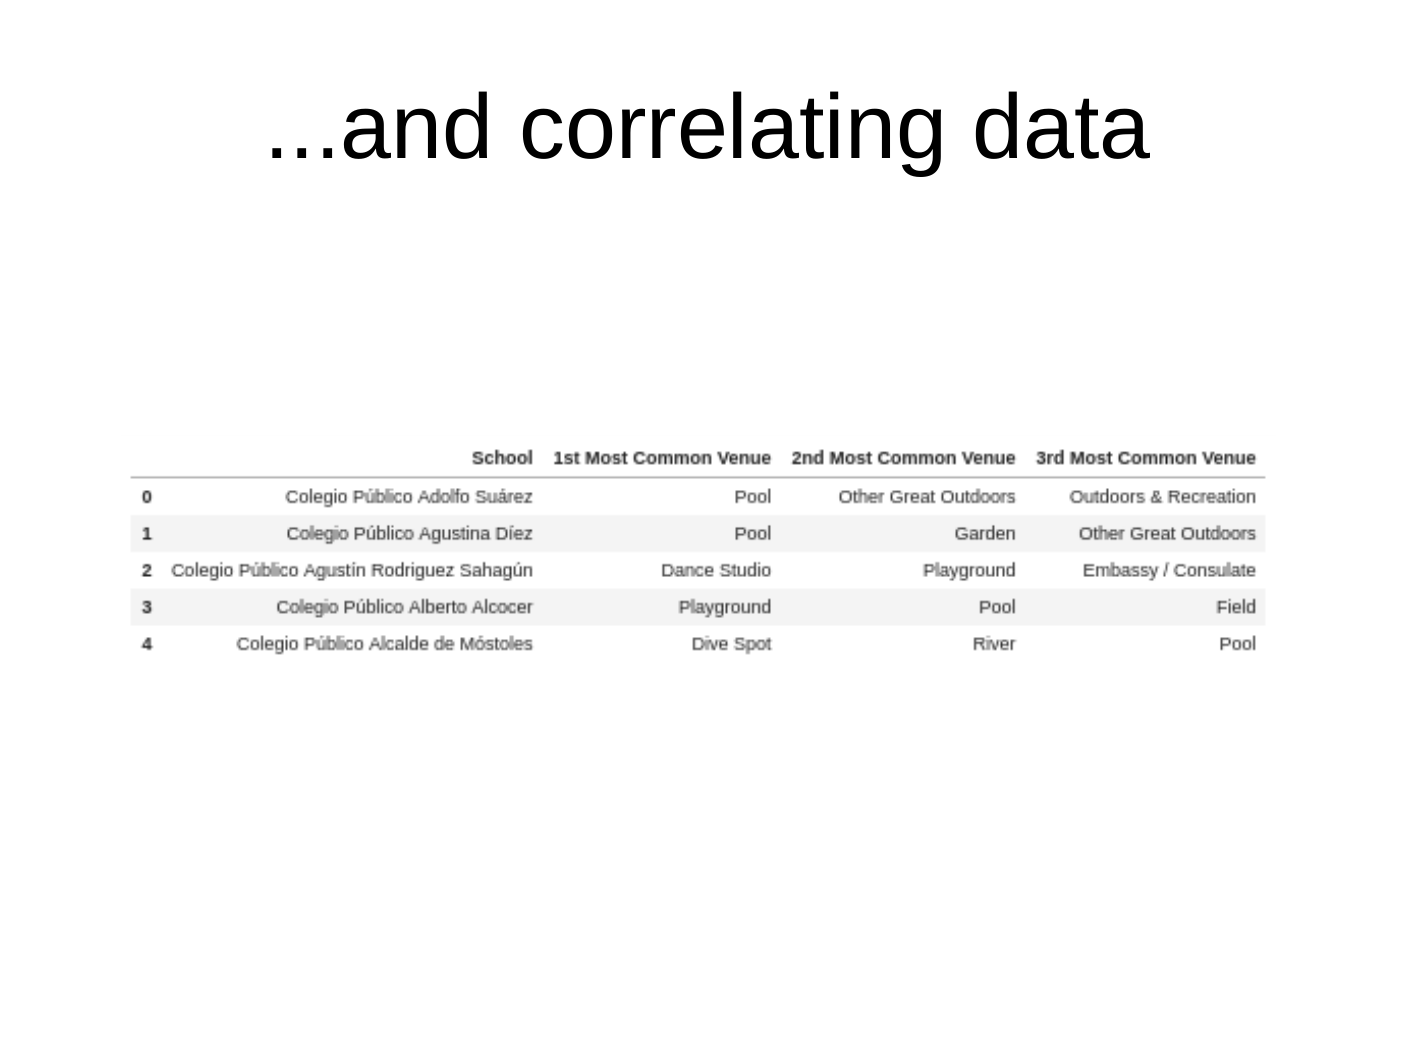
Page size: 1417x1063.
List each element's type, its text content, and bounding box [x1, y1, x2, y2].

picture [121, 434, 1276, 676]
title ...and correlating data [70, 42, 1346, 212]
